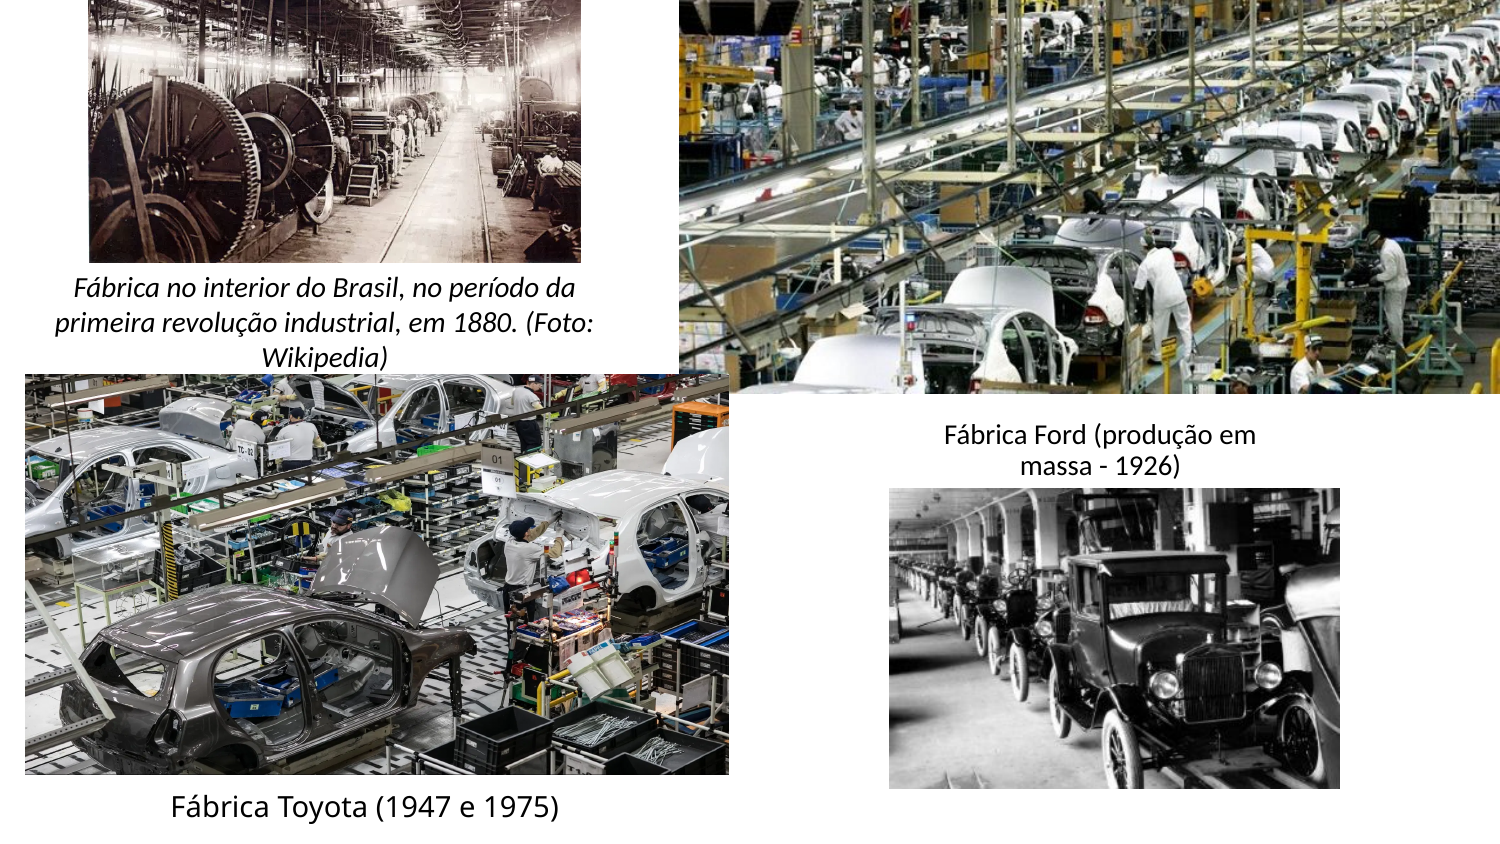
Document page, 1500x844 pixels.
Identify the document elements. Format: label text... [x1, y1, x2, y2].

text_box Fábrica Ford (produção em massa - 1926) [921, 412, 1280, 488]
text_box Fábrica no interior do Brasil, no período da primeira revolução industrial, em 1880. (Foto: Wikipedia) [34, 262, 616, 379]
picture [889, 488, 1340, 789]
picture [25, 0, 1500, 775]
title Fábrica Toyota (1947 e 1975) [97, 775, 633, 844]
picture [88, 0, 581, 262]
